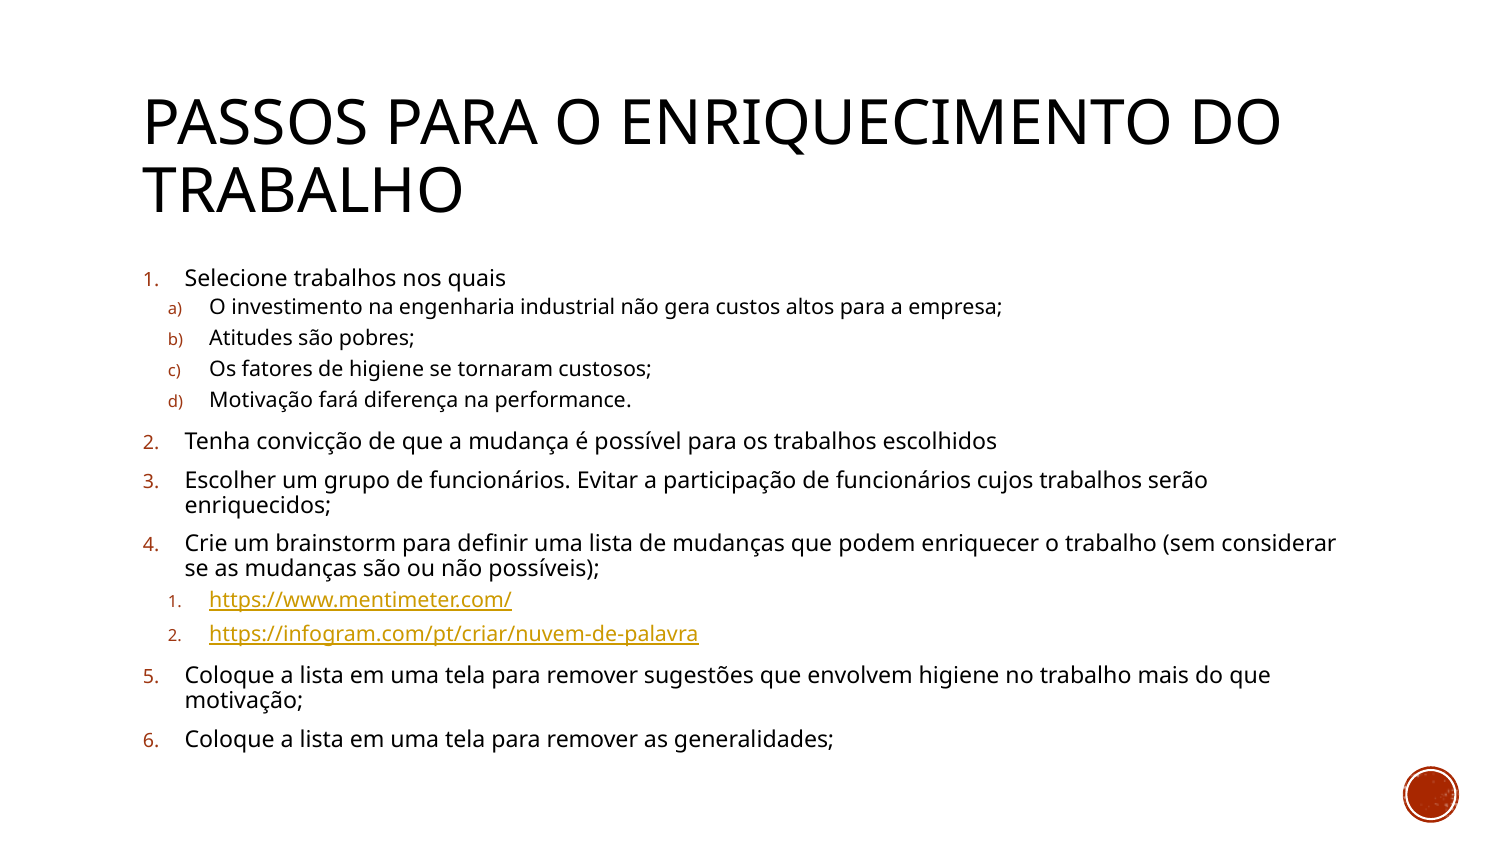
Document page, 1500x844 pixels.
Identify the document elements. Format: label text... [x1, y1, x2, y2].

picture [1402, 766, 1460, 823]
title PASSOS PARA O ENRIQUECIMENTO DO TRABALHO [131, 59, 1370, 258]
list Selecione trabalhos nos quais O investimento na engenharia industrial não gera custos altos para a empresa; Atitudes são pobres; Os fatores de higiene se tornaram custosos; Motivação fará diferença na performance. Tenha convicção de que a mudança é possível para os trabalhos escolhidos Escolher um grupo de funcionários. Evitar a participação de funcionários cujos trabalhos serão enriquecidos; Crie um brainstorm para definir uma lista de mudanças que podem enriquecer o trabalho (sem considerar se as mudanças são ou não possíveis); https://www.mentimeter.com/ https://infogram.com/pt/criar/nuvem-de-palavra Coloque a lista em uma tela para remover sugestões que envolvem higiene no trabalho mais do que motivação; Coloque a lista em uma tela para remover as generalidades; [131, 261, 1370, 760]
